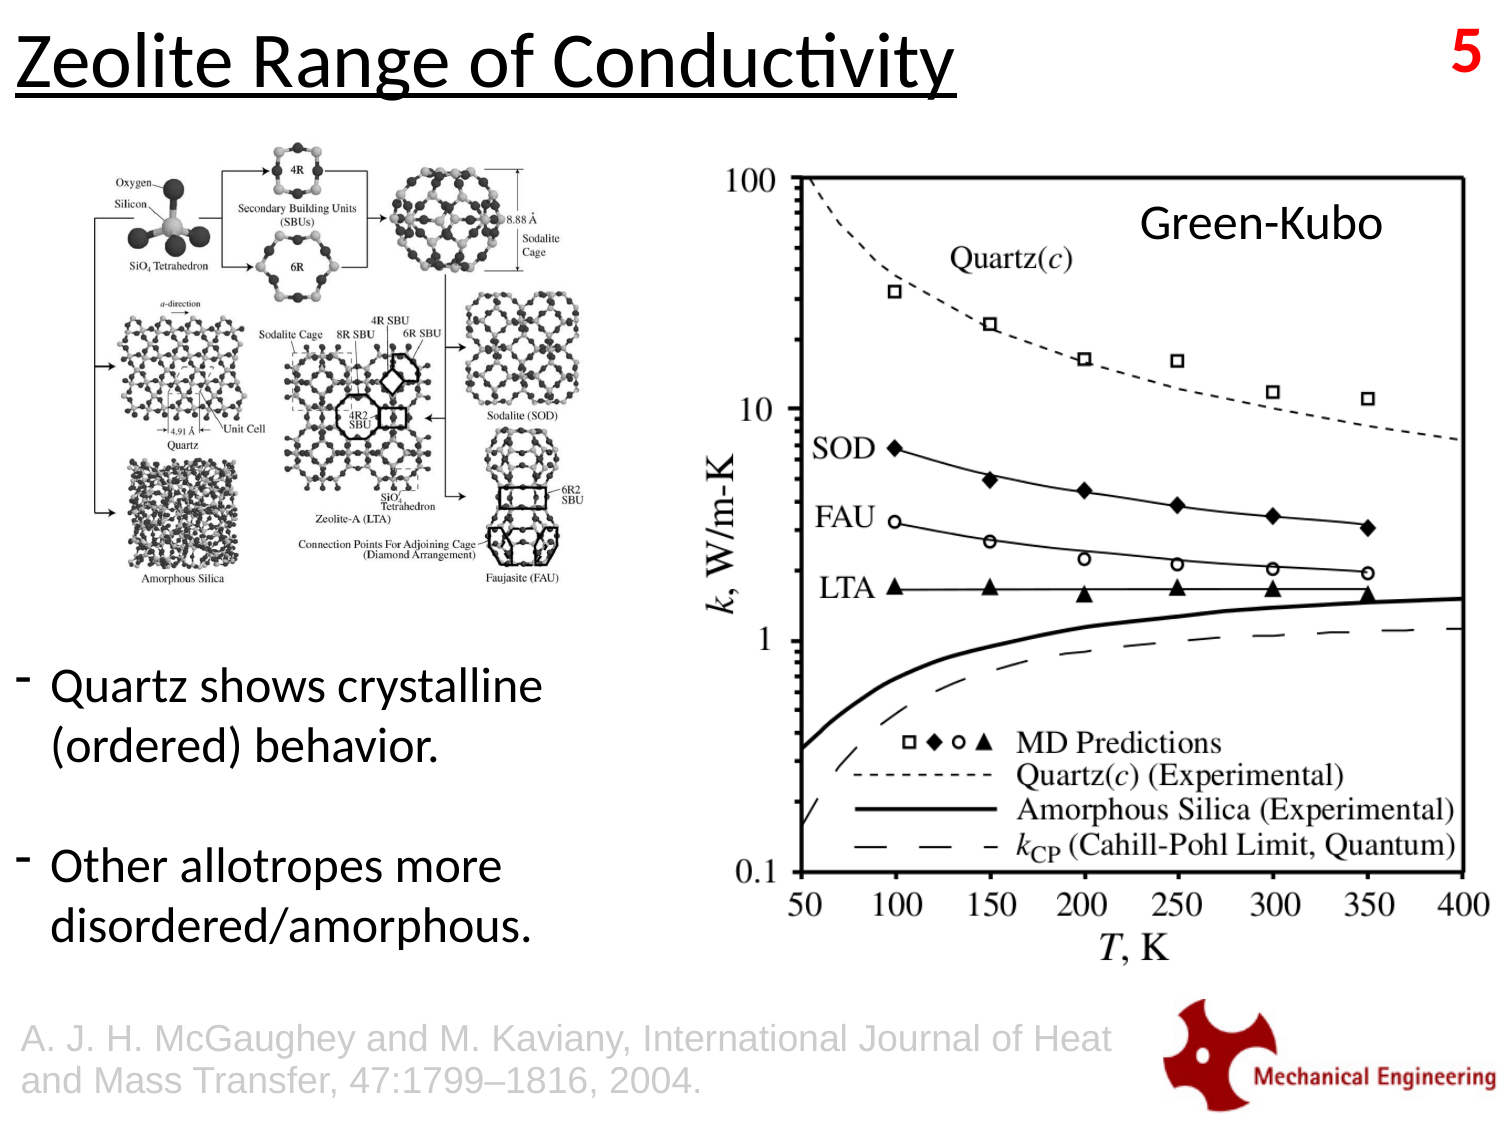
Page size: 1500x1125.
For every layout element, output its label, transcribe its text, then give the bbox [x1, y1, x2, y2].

picture [75, 134, 601, 590]
text_box Green-Kubo [1125, 195, 1449, 269]
title Zeolite Range of Conductivity [0, 0, 1351, 150]
picture [690, 164, 1500, 980]
text_box A. J. H. McGaughey and M. Kaviany, International Journal of Heat and Mass Transfer, 47:1799–1816, 2004. [5, 1010, 1156, 1125]
text_box 5 [1436, 0, 1500, 93]
text_box Quartz shows crystalline (ordered) behavior. Other allotropes more disordered/amorphous. [0, 645, 684, 960]
picture [1162, 999, 1497, 1113]
